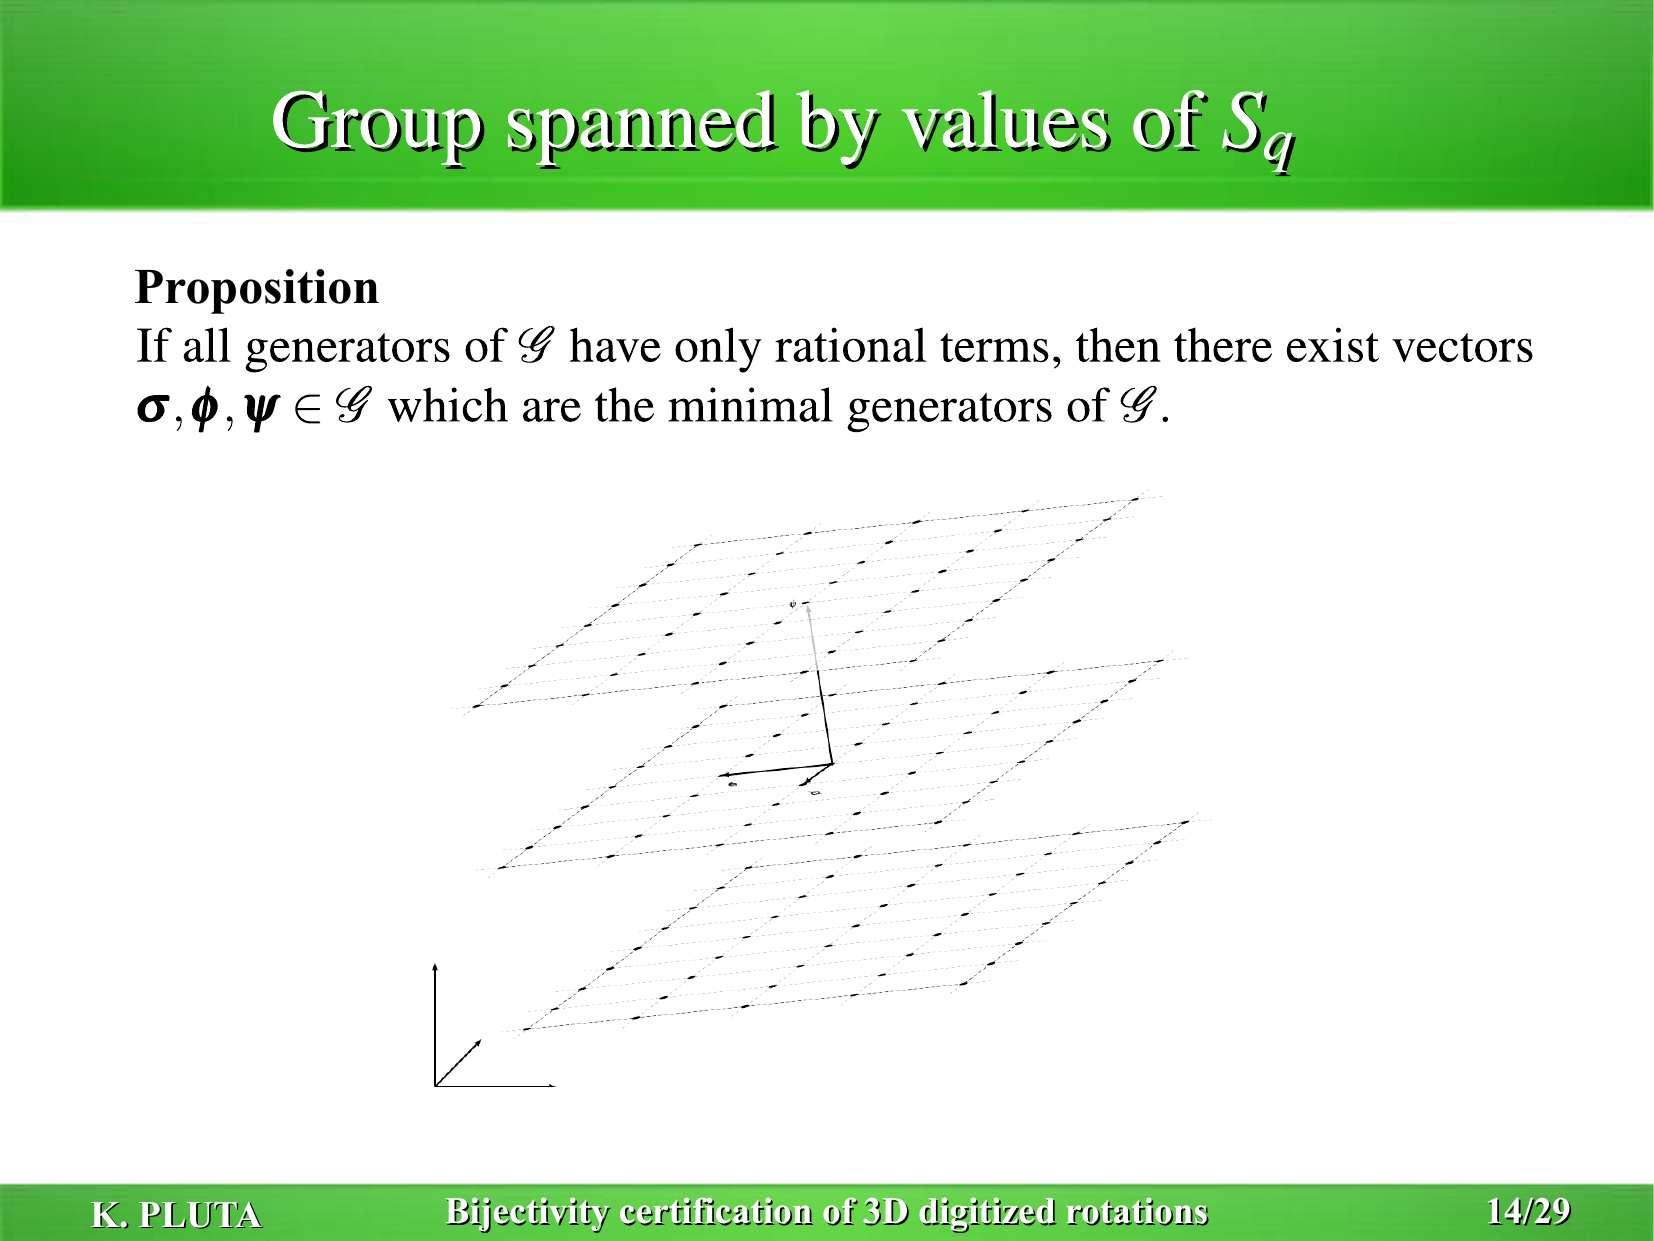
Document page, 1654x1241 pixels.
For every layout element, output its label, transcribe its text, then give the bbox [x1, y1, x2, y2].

picture [0, 0, 1654, 1241]
text_box [133, 325, 1535, 434]
text_box [270, 90, 1298, 177]
text_box Proposition [118, 251, 396, 322]
